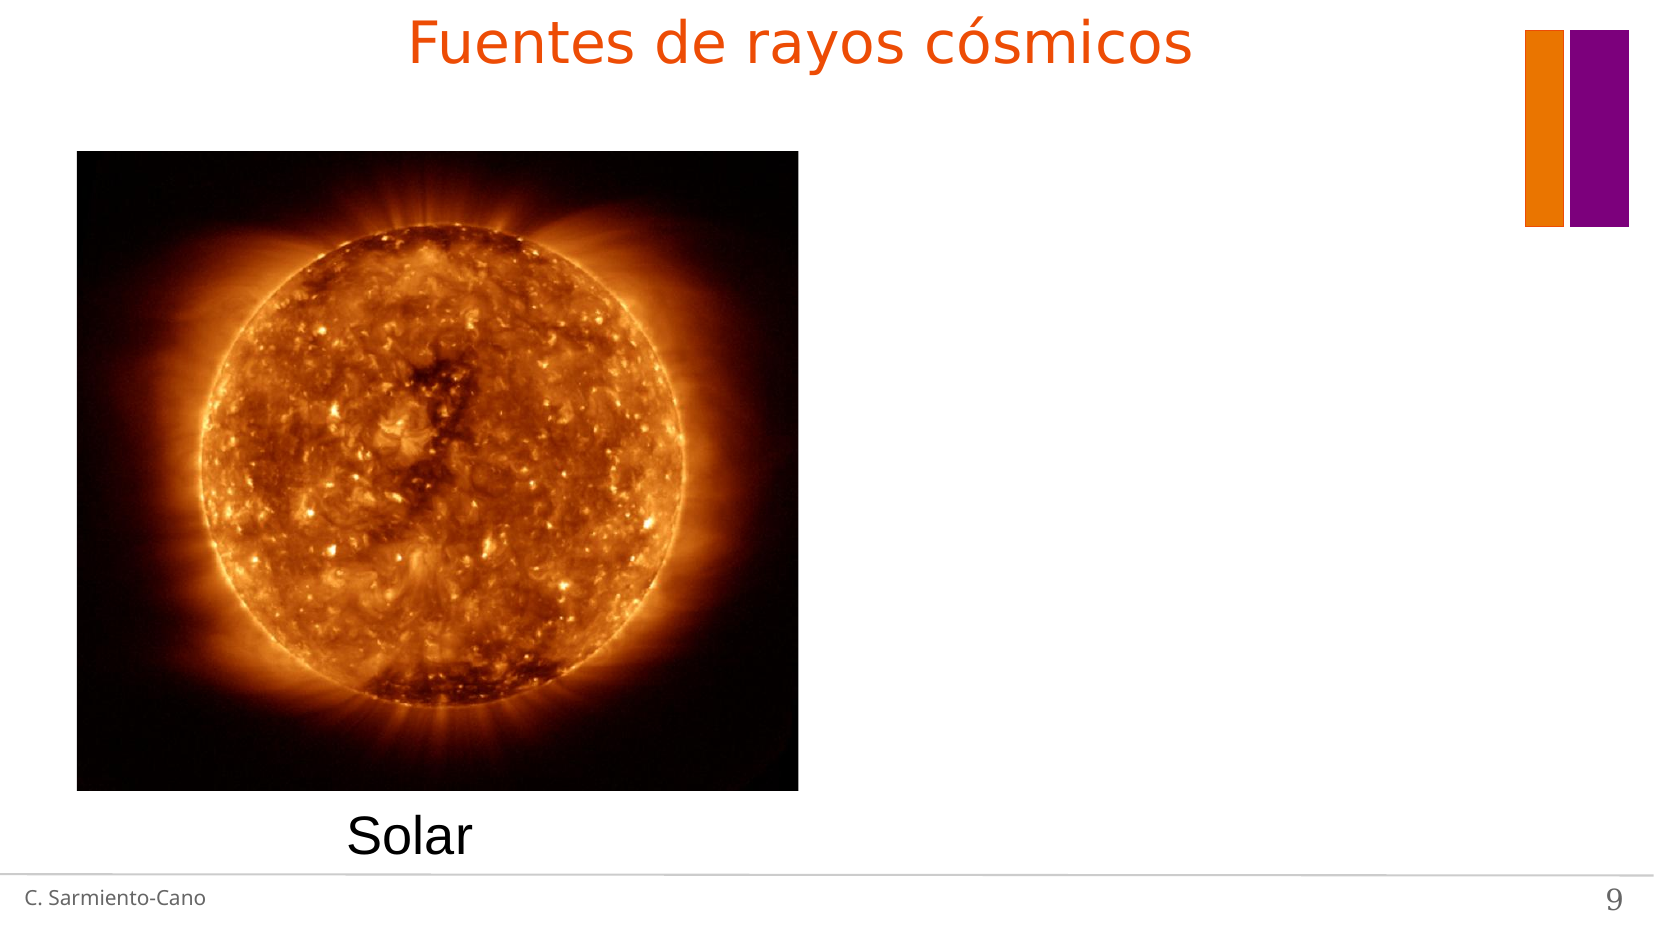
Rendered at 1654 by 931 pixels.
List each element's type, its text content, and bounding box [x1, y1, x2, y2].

title Fuentes de rayos cósmicos [82, 0, 1519, 103]
text_box Solar [331, 797, 640, 874]
picture [76, 151, 799, 791]
